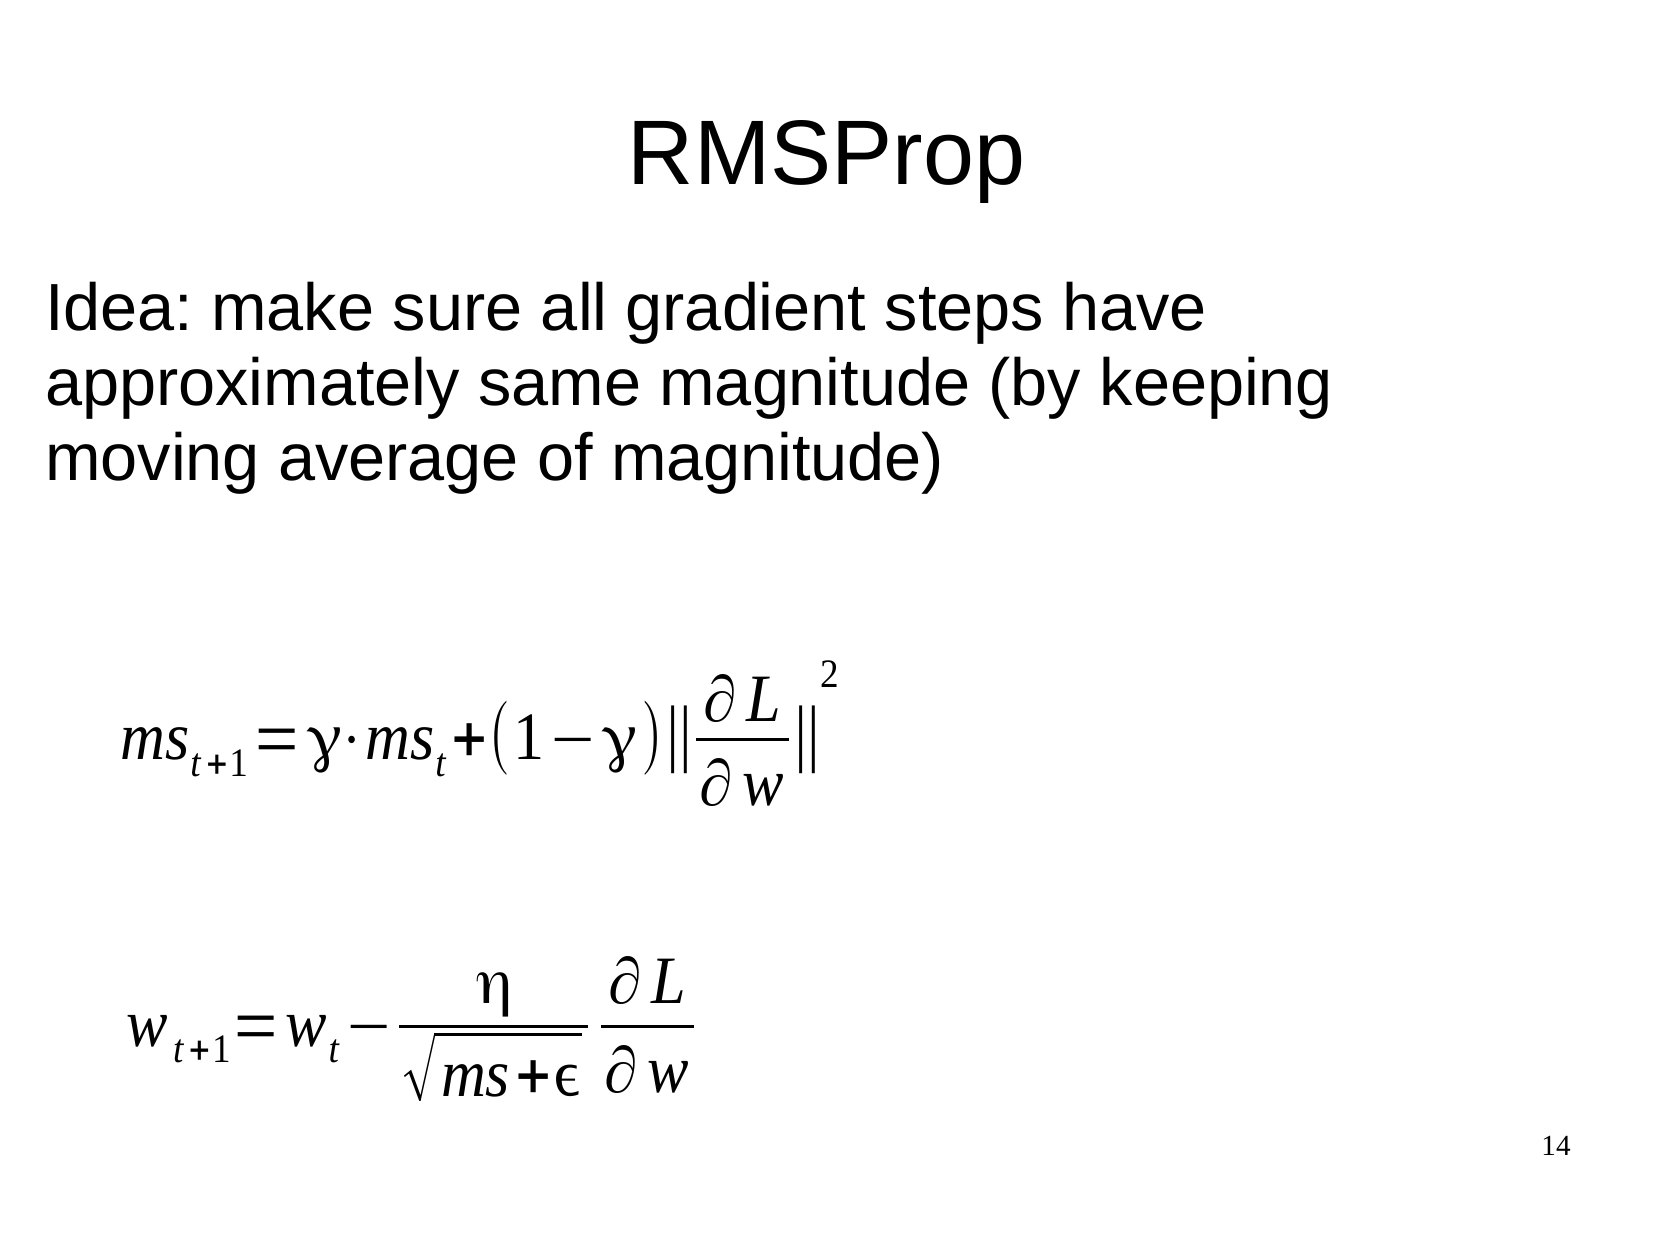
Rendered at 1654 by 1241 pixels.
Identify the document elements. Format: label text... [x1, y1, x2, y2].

text_box Idea: make sure all gradient steps have approximately same magnitude (by keeping moving average of magnitude) [45, 270, 1471, 645]
chart [110, 944, 712, 1112]
title RMSProp [82, 49, 1571, 257]
chart [105, 649, 852, 821]
